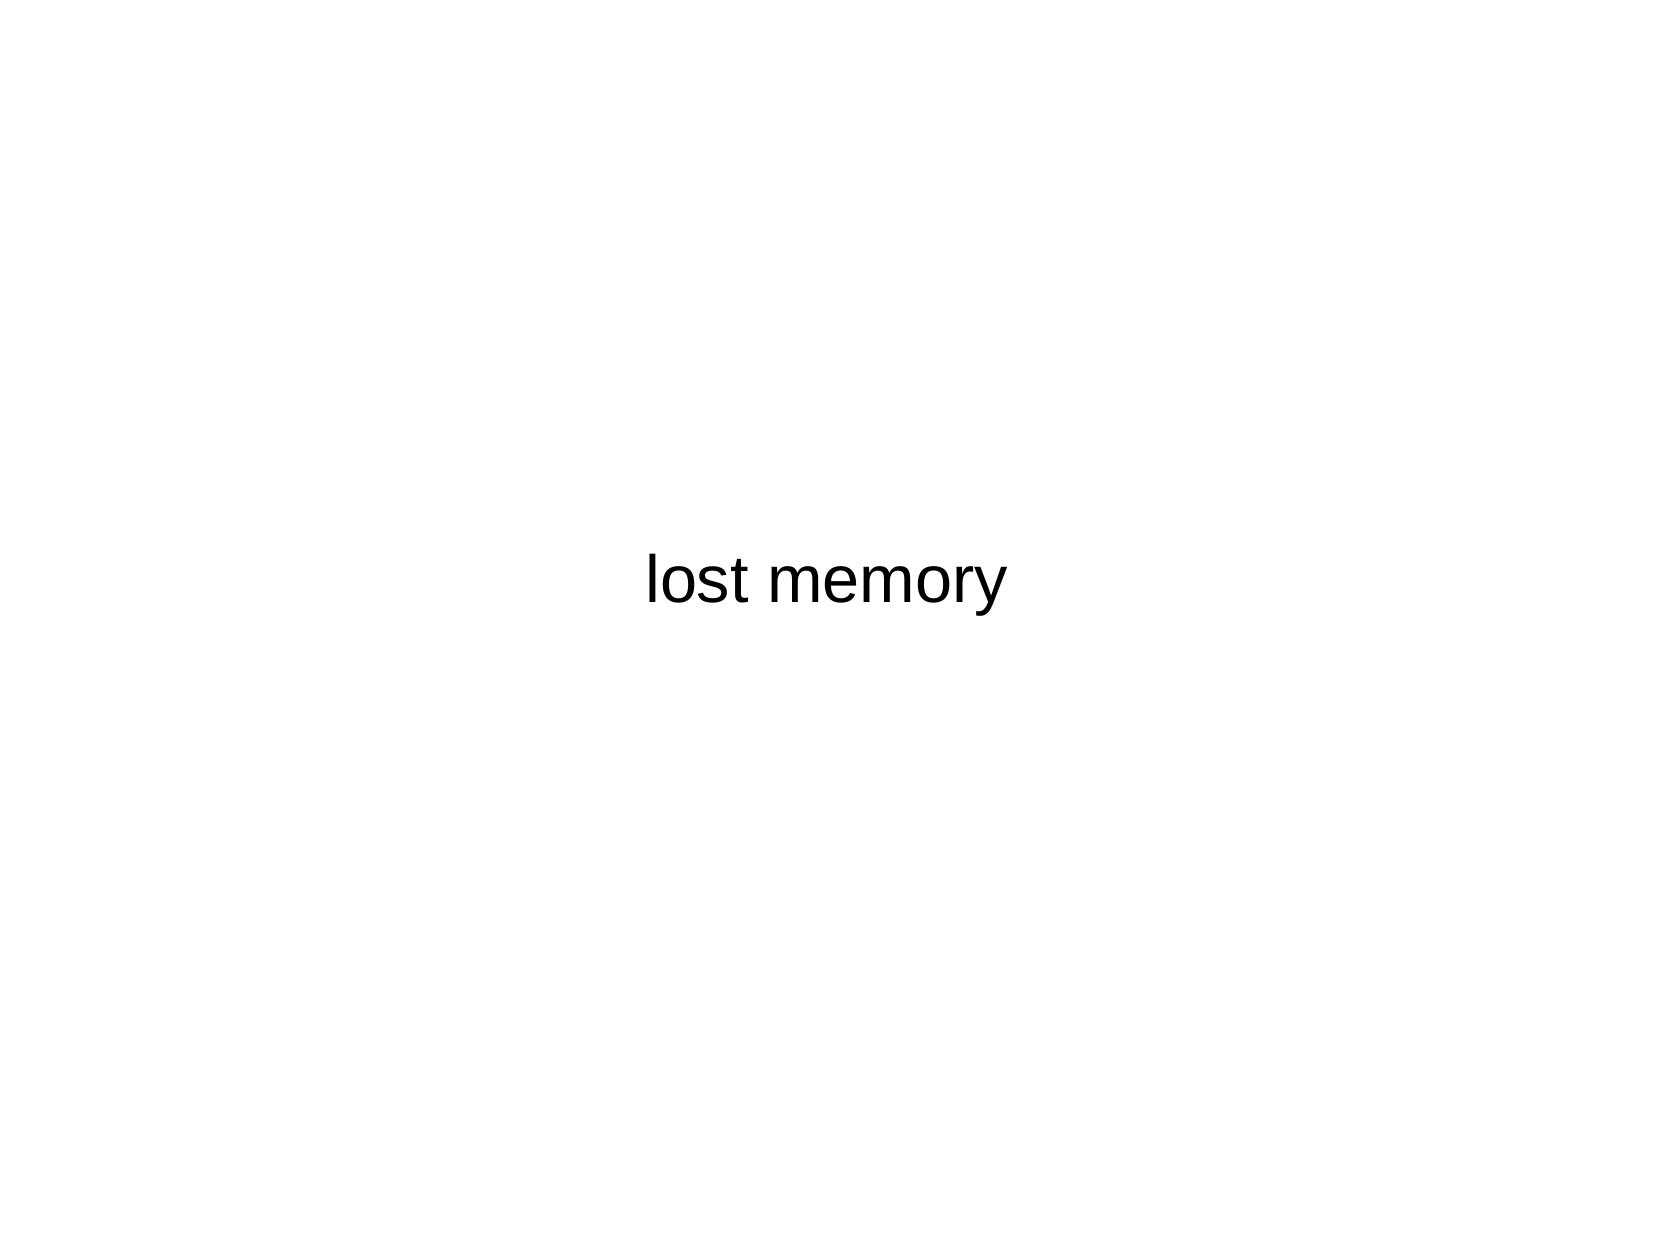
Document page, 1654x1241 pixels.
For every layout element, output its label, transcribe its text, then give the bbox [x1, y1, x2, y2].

subtitle lost memory [82, 49, 1571, 1109]
